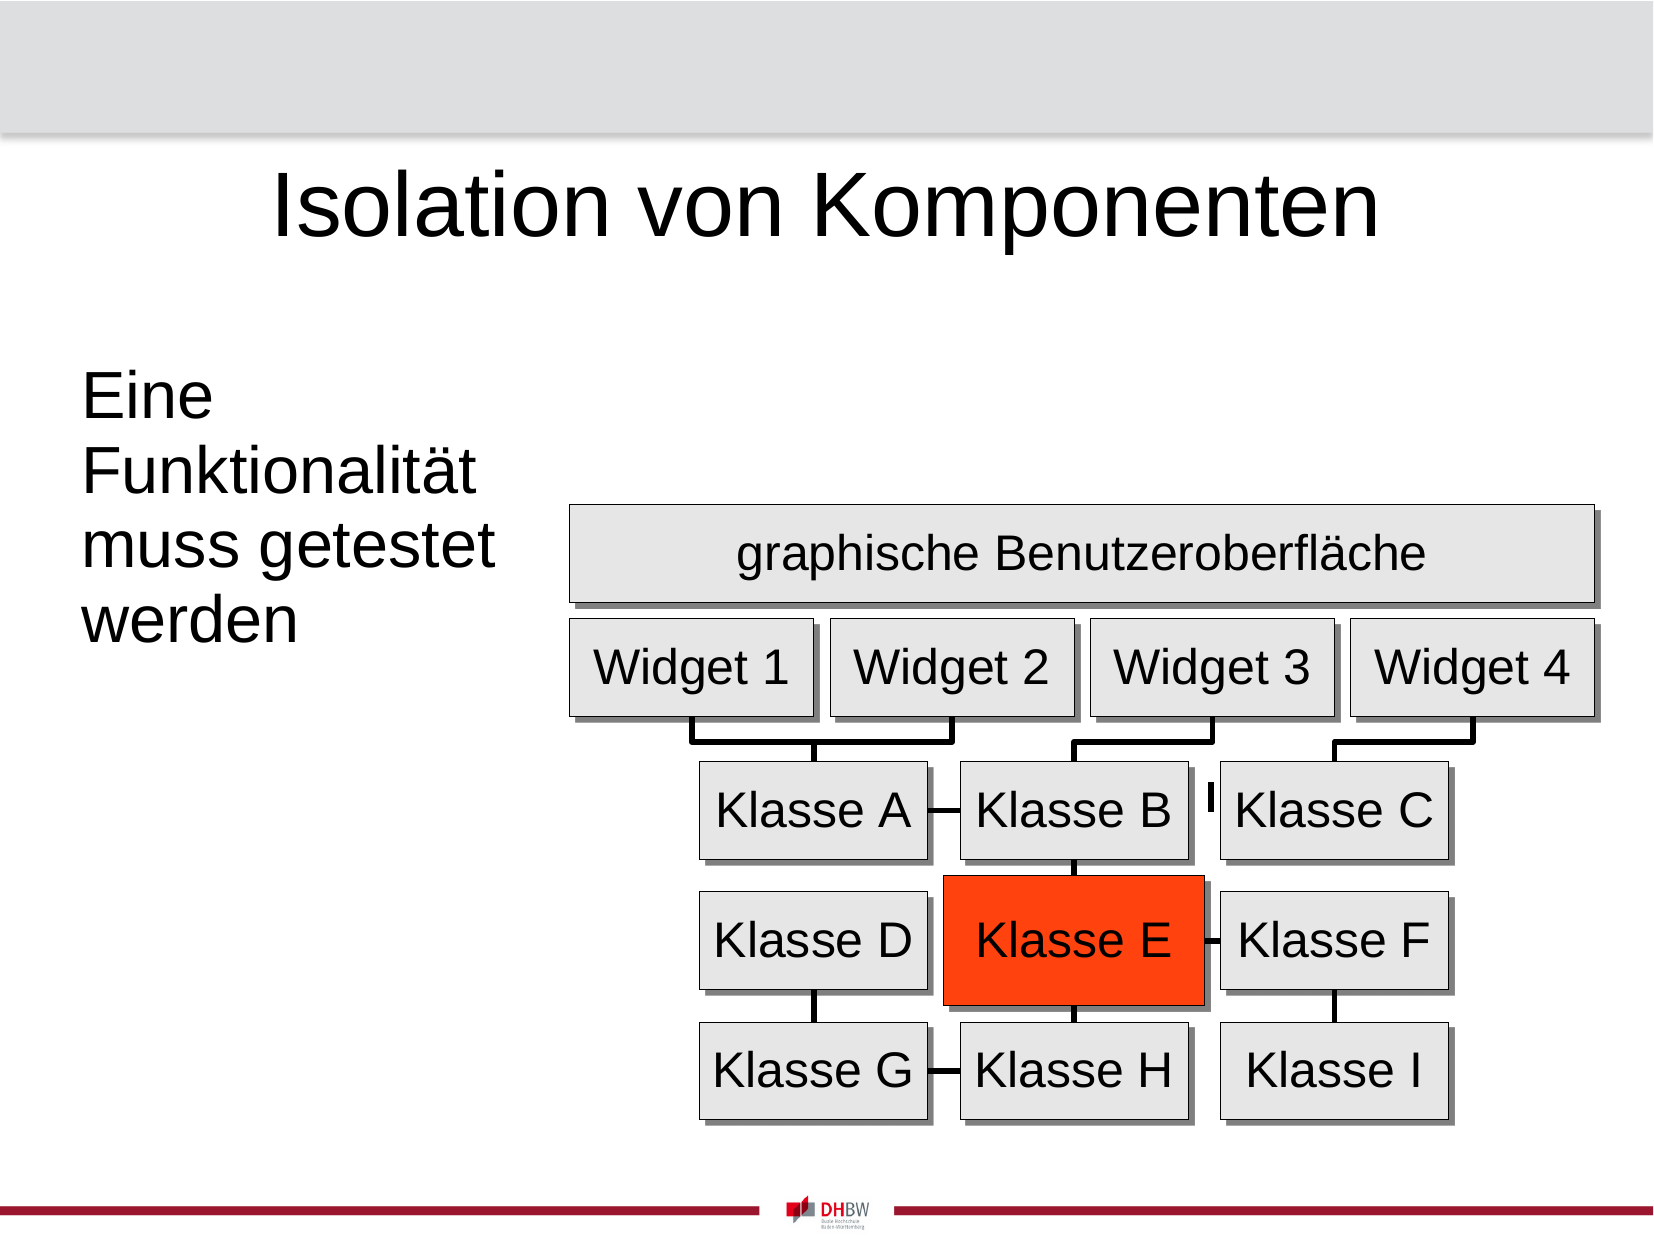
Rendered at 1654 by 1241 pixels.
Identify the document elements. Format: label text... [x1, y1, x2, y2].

text_box Klasse H [960, 1022, 1189, 1120]
text_box Klasse I [1220, 1022, 1449, 1120]
text_box Klasse F [1220, 891, 1449, 990]
picture [0, 1, 1654, 1237]
text_box Widget 1 [569, 618, 814, 717]
text_box Klasse E [943, 875, 1205, 1006]
list Eine Funktionalität muss getestet werden [81, 357, 619, 1125]
text_box Widget 3 [1090, 618, 1335, 717]
text_box Klasse C [1220, 761, 1449, 860]
text_box Widget 2 [830, 618, 1075, 717]
text_box Klasse B [960, 761, 1189, 860]
text_box Widget 4 [1350, 618, 1595, 717]
text_box Klasse A [699, 761, 928, 860]
title Isolation von Komponenten [82, 147, 1571, 257]
text_box Klasse D [699, 891, 928, 990]
text_box graphische Benutzeroberfläche [569, 504, 1595, 603]
text_box Klasse G [699, 1022, 928, 1120]
